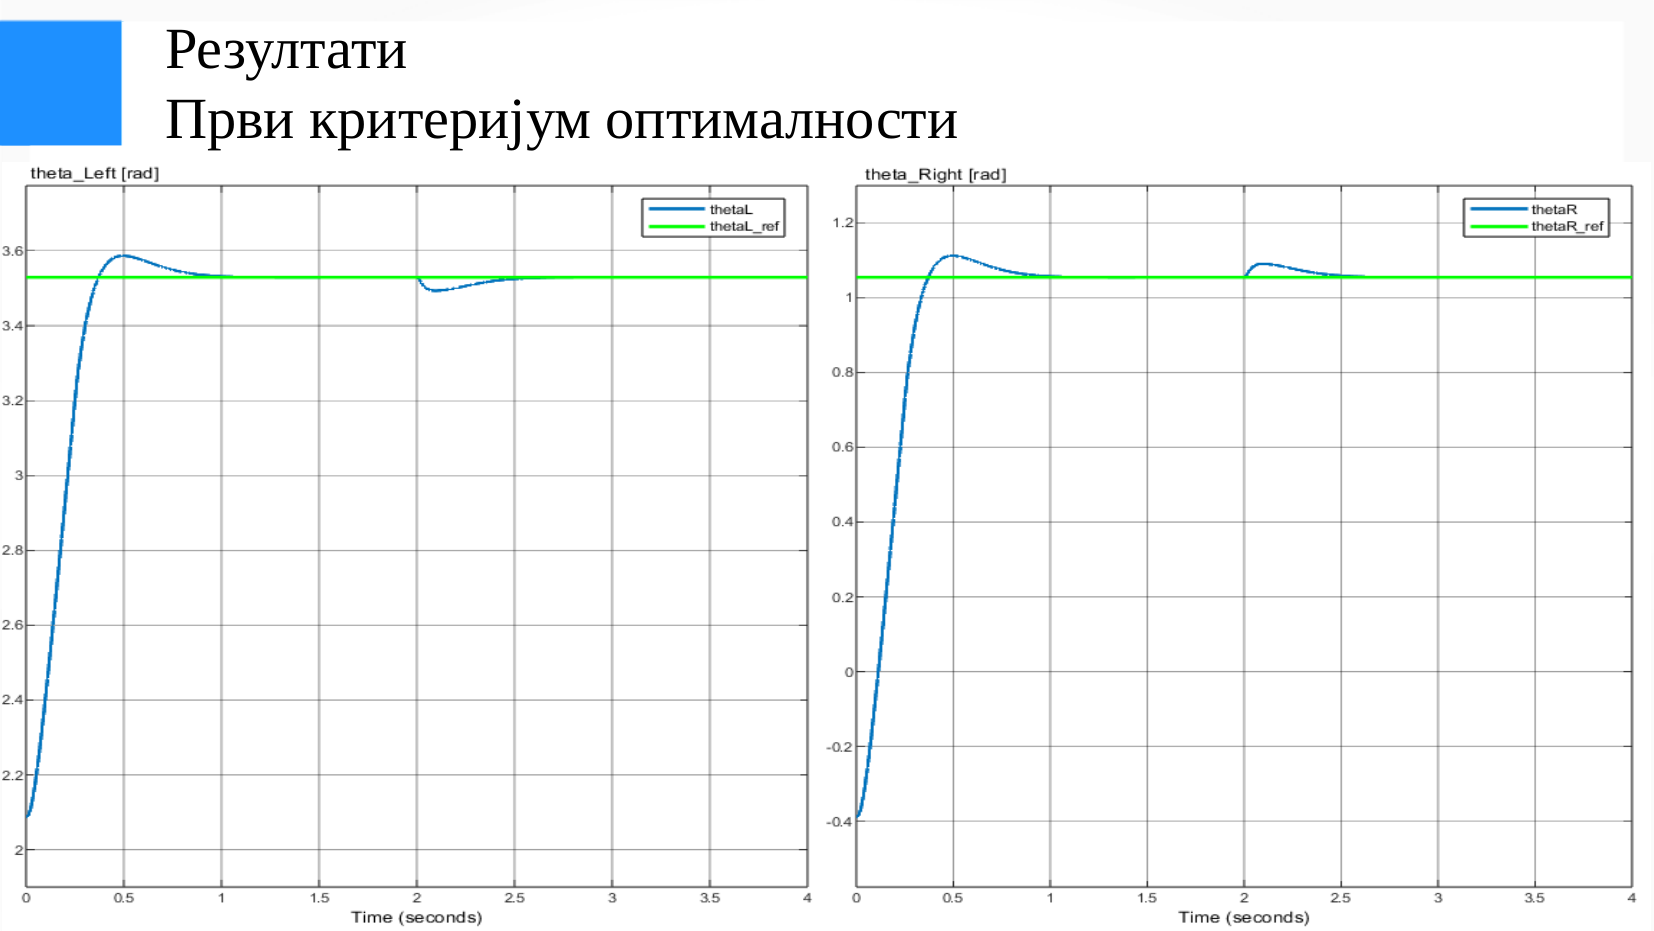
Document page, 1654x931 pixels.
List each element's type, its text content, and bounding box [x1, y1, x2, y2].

title Резултати Први критеријум оптималности [165, 10, 1004, 162]
picture [0, 0, 1654, 931]
